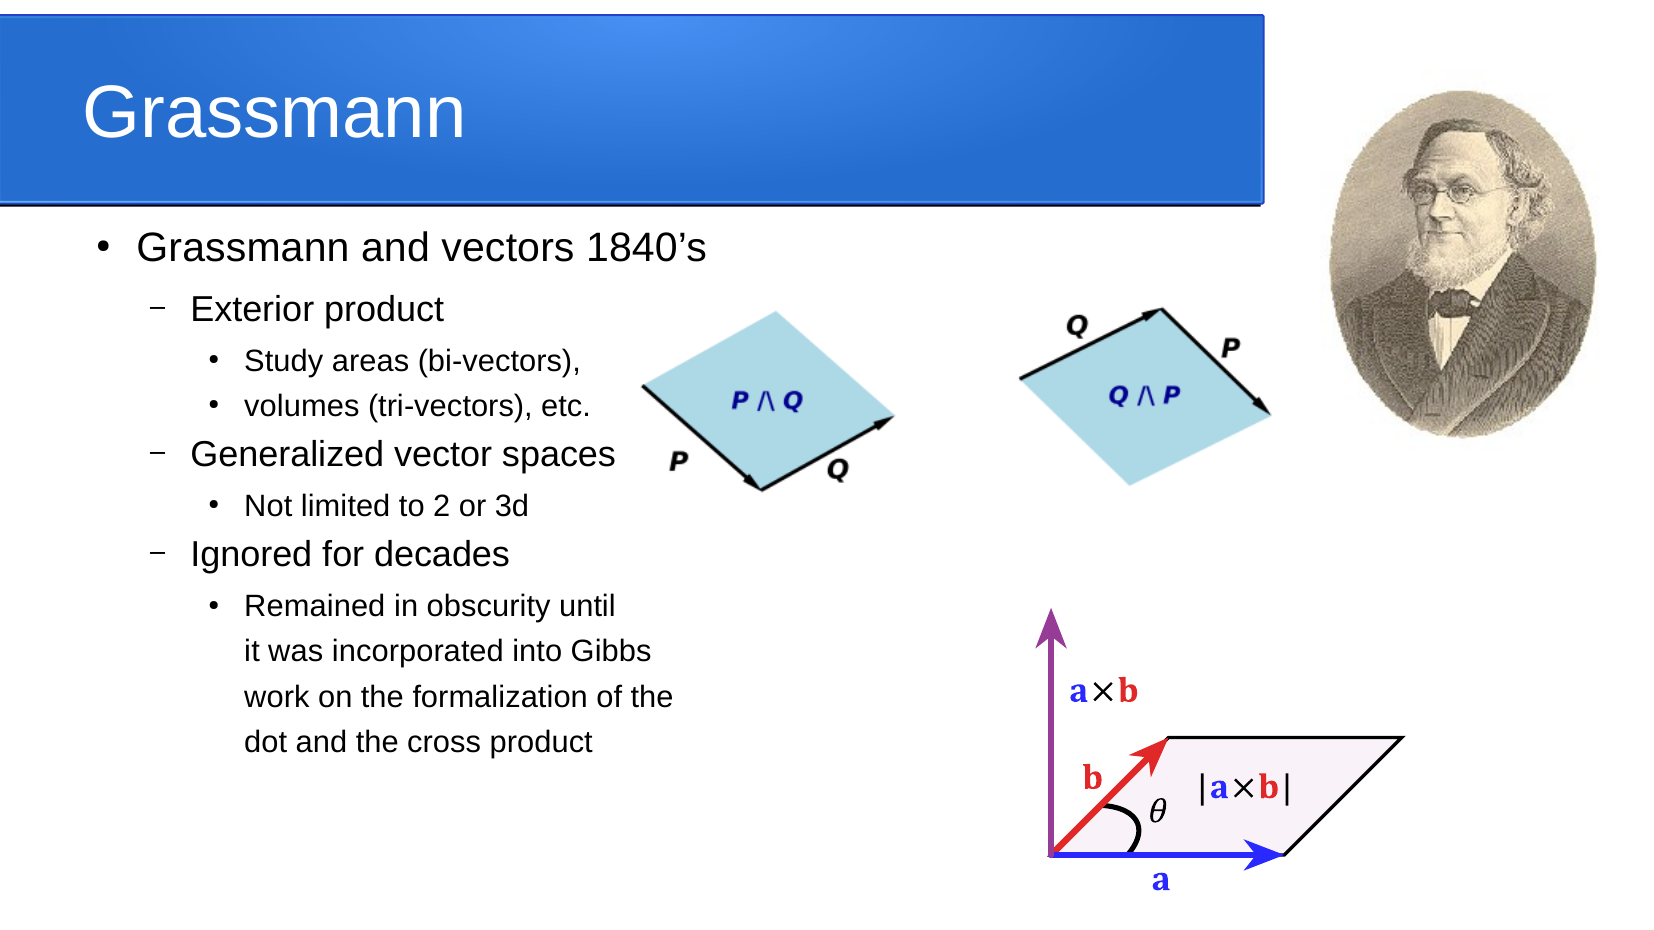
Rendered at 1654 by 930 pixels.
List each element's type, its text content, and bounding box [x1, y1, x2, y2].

list Grassmann and vectors 1840’s Exterior product Study areas (bi-vectors), volumes (tri-vectors), etc. Generalized vector spaces Not limited to 2 or 3d Ignored for decades Remained in obscurity until it was incorporated into Gibbs work on the formalization of the dot and the cross product [82, 224, 1571, 764]
picture [1018, 585, 1426, 903]
title Grassmann [82, 35, 1234, 189]
picture [630, 295, 1289, 495]
picture [1320, 69, 1606, 450]
